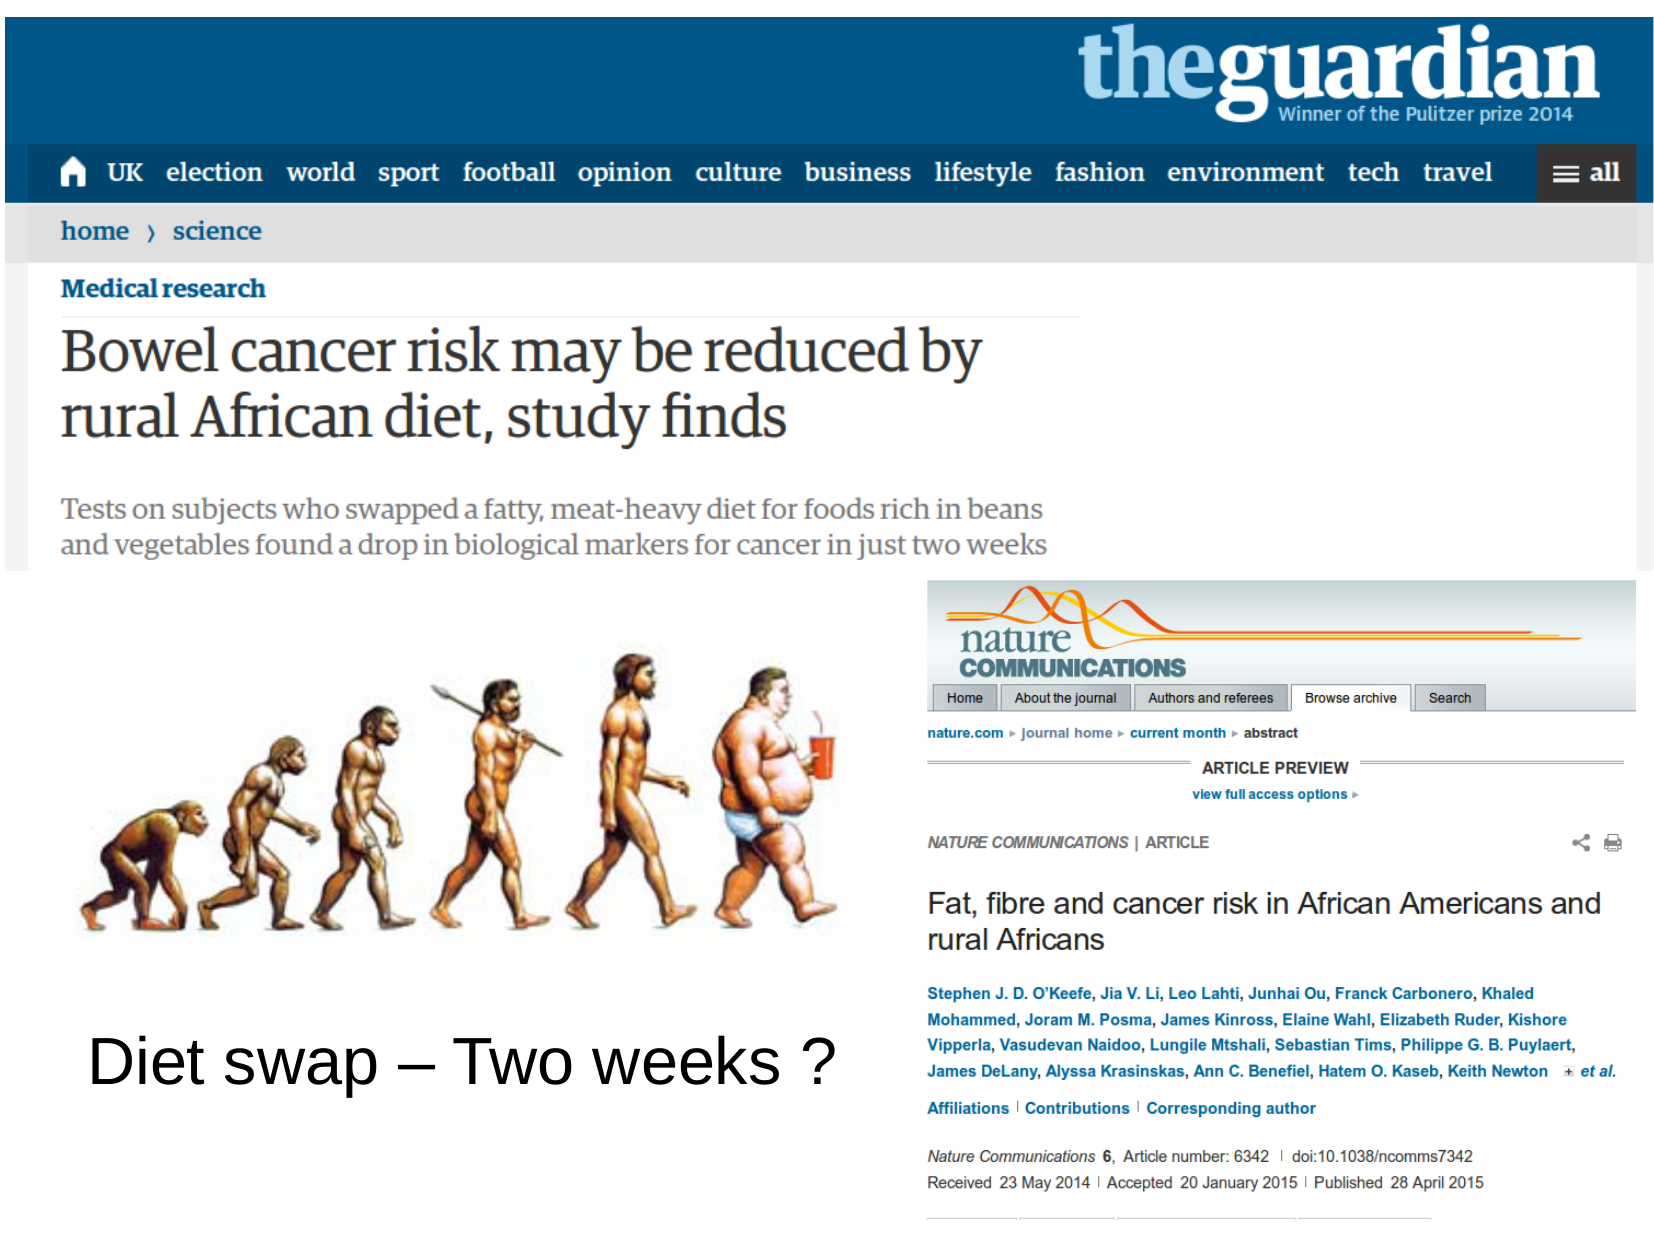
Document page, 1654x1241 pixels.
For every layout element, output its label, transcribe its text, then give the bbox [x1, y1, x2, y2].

picture [57, 602, 859, 944]
picture [912, 577, 1636, 1220]
text_box Diet swap – Two weeks ? [72, 1016, 877, 1120]
picture [5, 17, 1654, 571]
